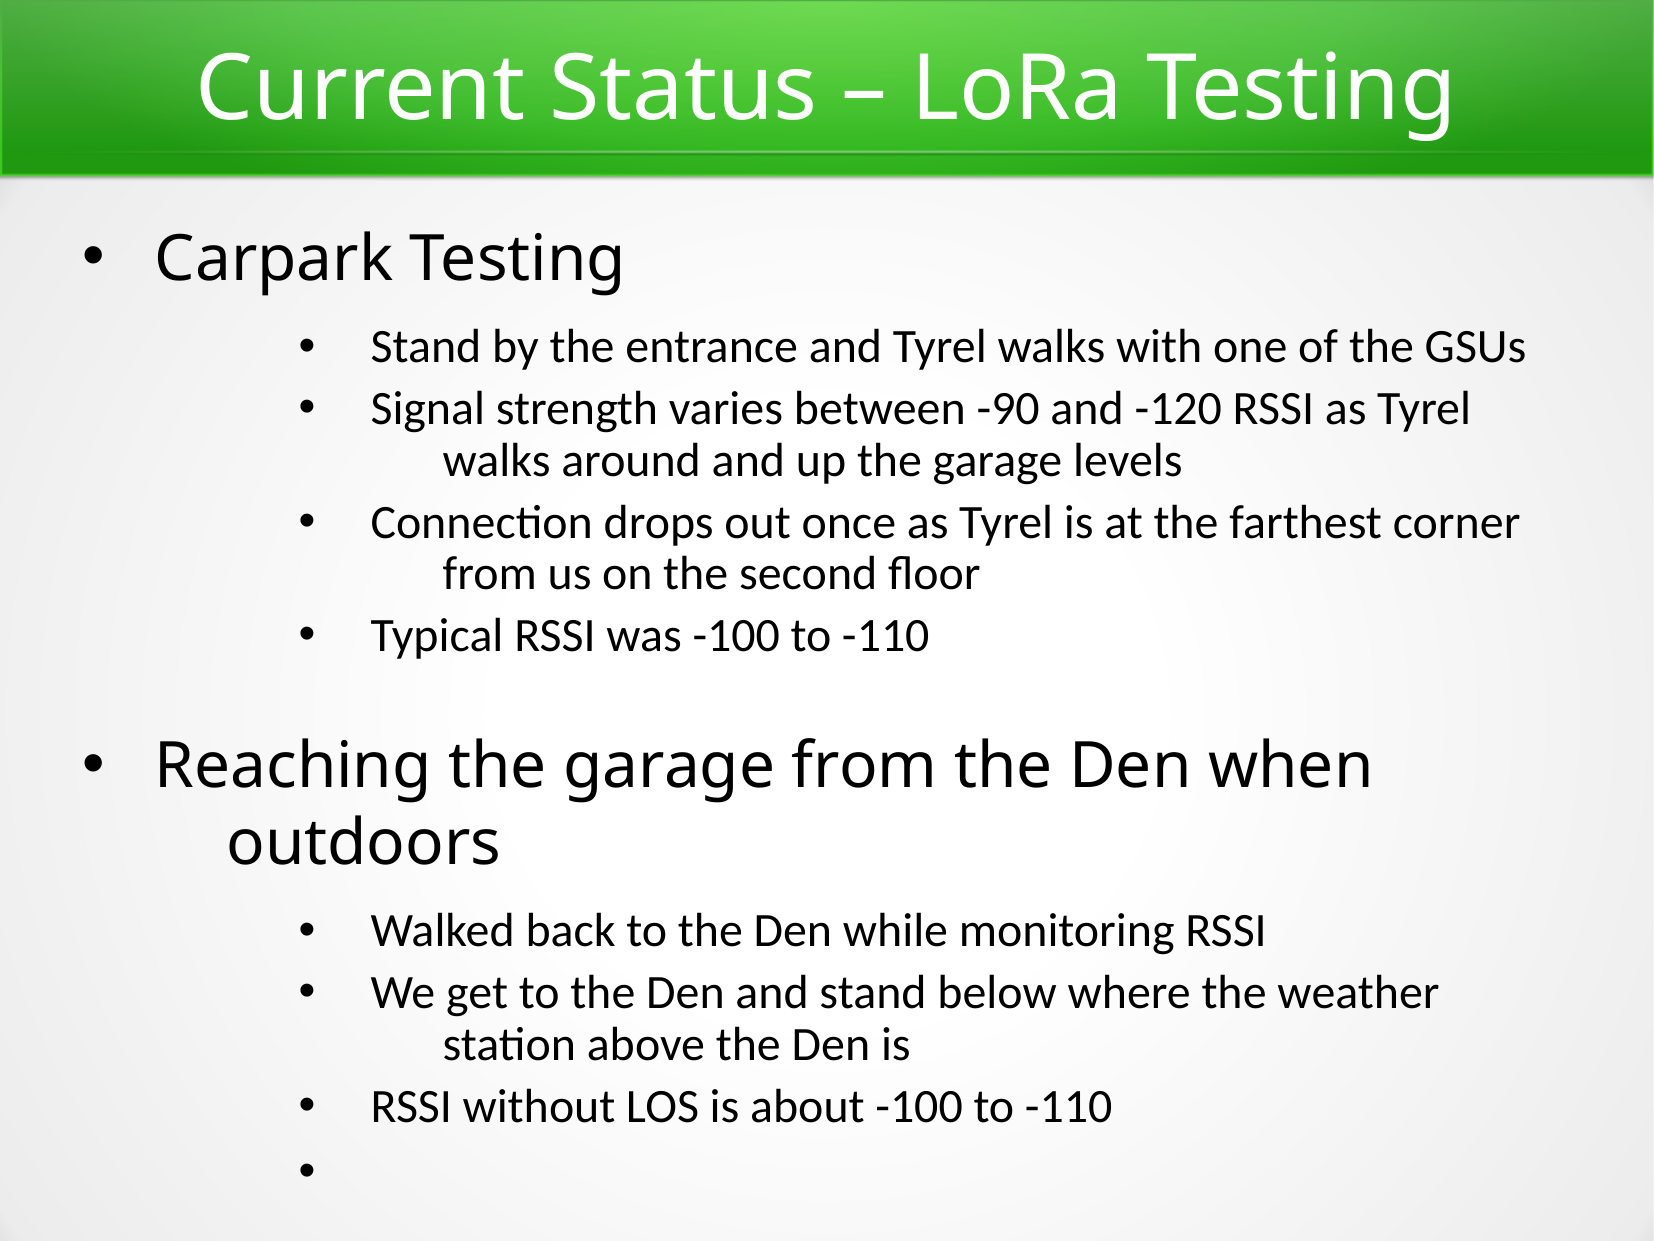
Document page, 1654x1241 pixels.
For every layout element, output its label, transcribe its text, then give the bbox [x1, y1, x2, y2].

title Current Status – LoRa Testing [82, 11, 1571, 154]
picture [0, 0, 1654, 1241]
list Carpark Testing Stand by the entrance and Tyrel walks with one of the GSUs Signal strength varies between -90 and -120 RSSI as Tyrel walks around and up the garage levels Connection drops out once as Tyrel is at the farthest corner from us on the second floor Typical RSSI was -100 to -110 Reaching the garage from the Den when outdoors Walked back to the Den while monitoring RSSI We get to the Den and stand below where the weather station above the Den is RSSI without LOS is about -100 to -110 [82, 216, 1571, 1151]
